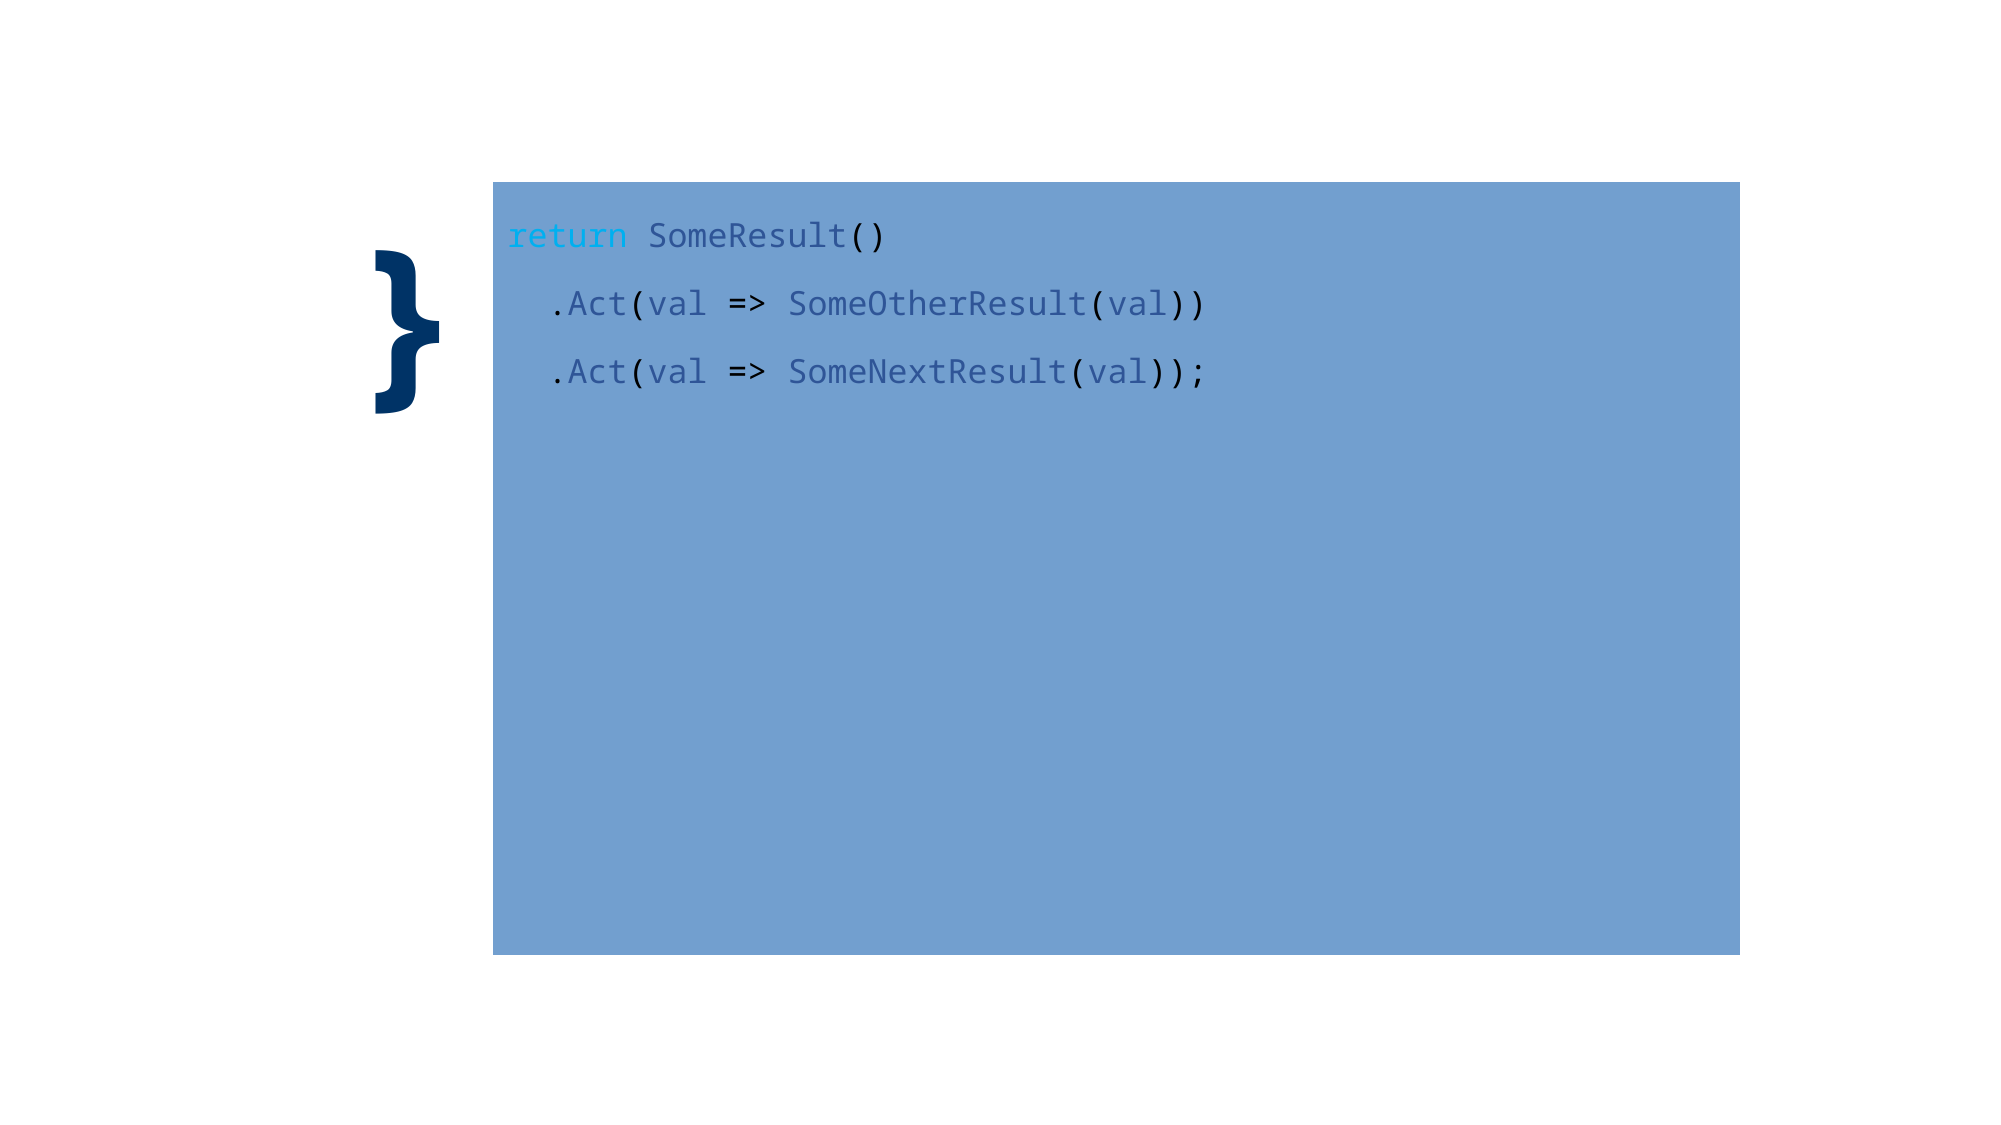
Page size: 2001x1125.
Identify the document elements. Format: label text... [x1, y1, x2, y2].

table_header return SomeResult() .Act(val => SomeOtherResult(val)) .Act(val => SomeNextResult(val)); [493, 182, 1740, 955]
text_box } [353, 147, 472, 441]
